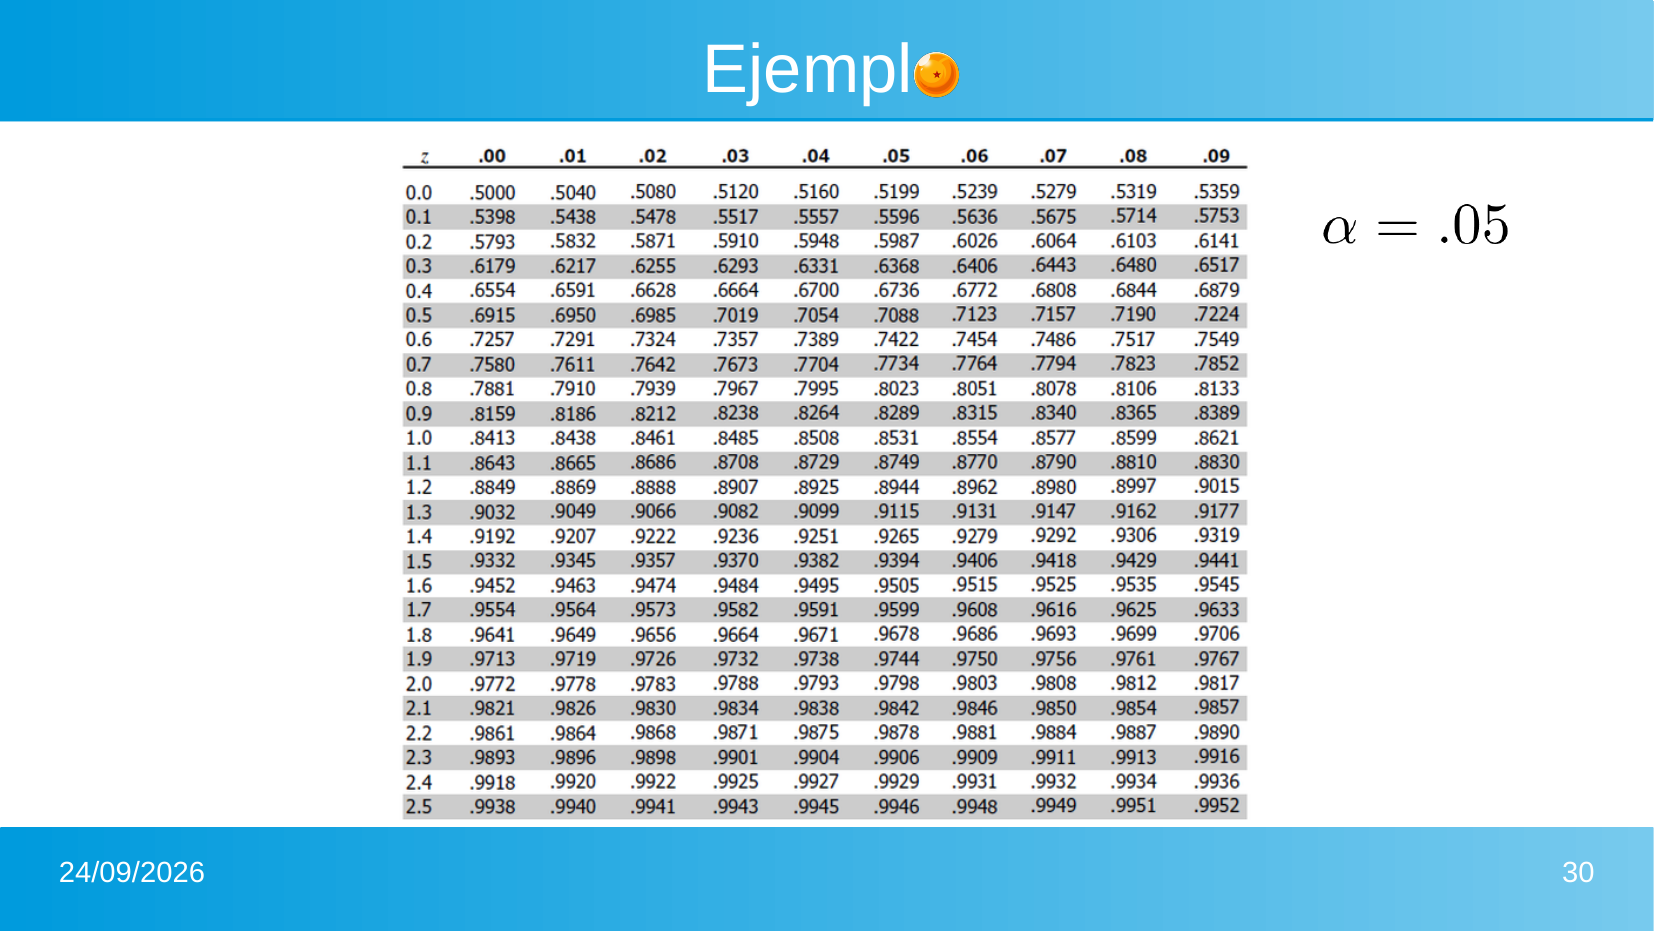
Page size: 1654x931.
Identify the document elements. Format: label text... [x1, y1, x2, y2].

picture [909, 48, 966, 105]
title Ejempl [59, 29, 1595, 108]
picture [1323, 204, 1508, 245]
picture [379, 136, 1270, 820]
